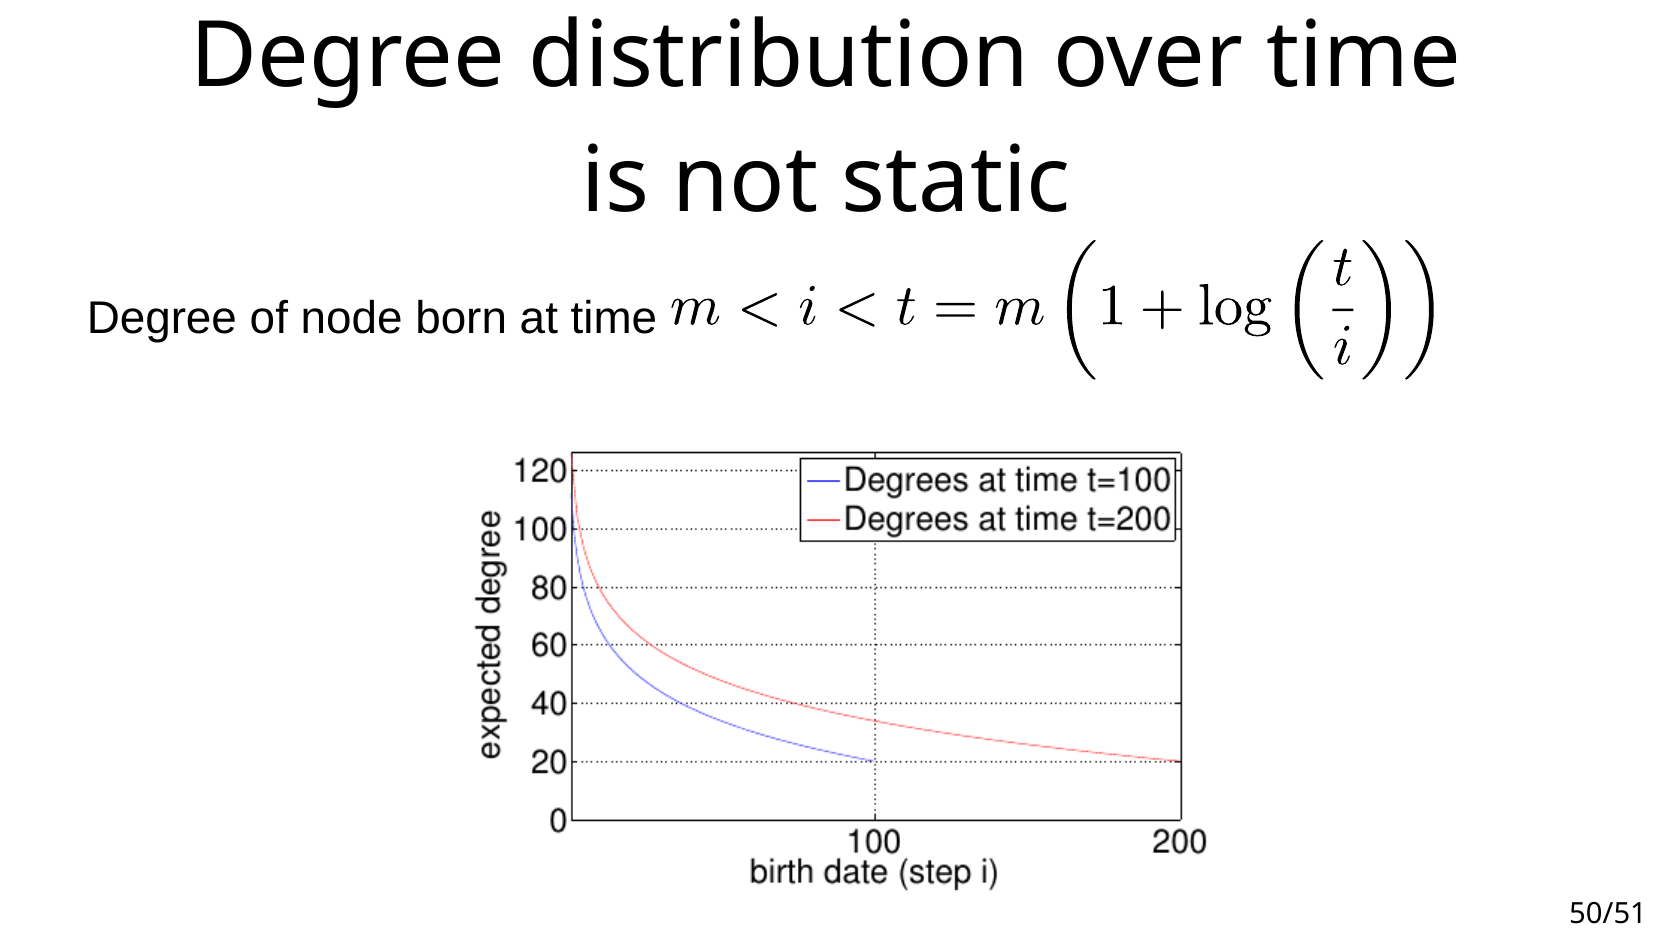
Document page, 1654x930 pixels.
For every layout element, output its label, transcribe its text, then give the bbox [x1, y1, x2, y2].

text_box [669, 240, 1446, 380]
title Degree distribution over time is not static [82, 0, 1571, 243]
picture [440, 419, 1248, 916]
text_box Degree of node born at time [72, 284, 811, 371]
